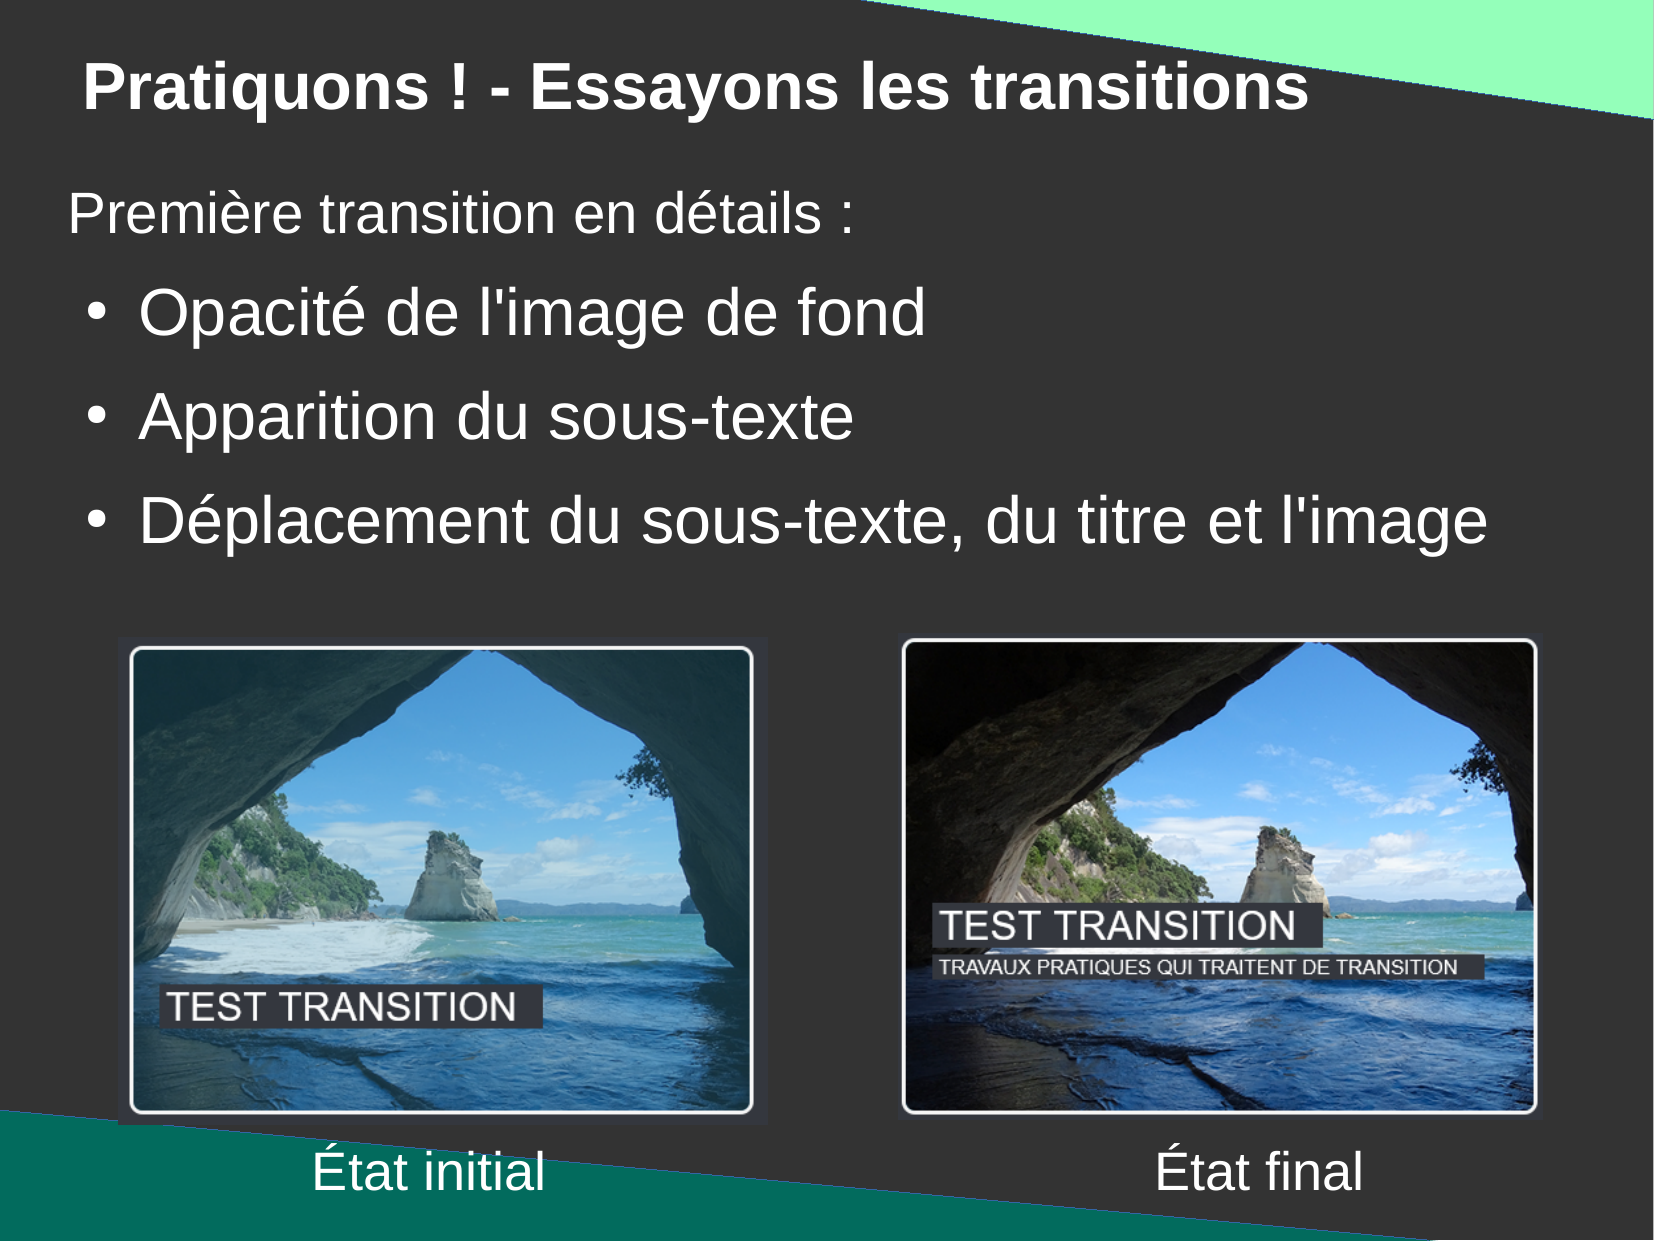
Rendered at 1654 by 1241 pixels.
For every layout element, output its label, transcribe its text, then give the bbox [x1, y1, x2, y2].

list Première transition en détails : Opacité de l'image de fond Apparition du sous-texte Déplacement du sous-texte, du titre et l'image [67, 180, 1607, 567]
title État final [1122, 1141, 1398, 1217]
text_box [861, 0, 1654, 120]
title État initial [291, 1141, 567, 1217]
title Pratiquons ! - Essayons les transitions [82, 49, 1630, 199]
picture [898, 633, 1543, 1120]
picture [118, 637, 768, 1126]
